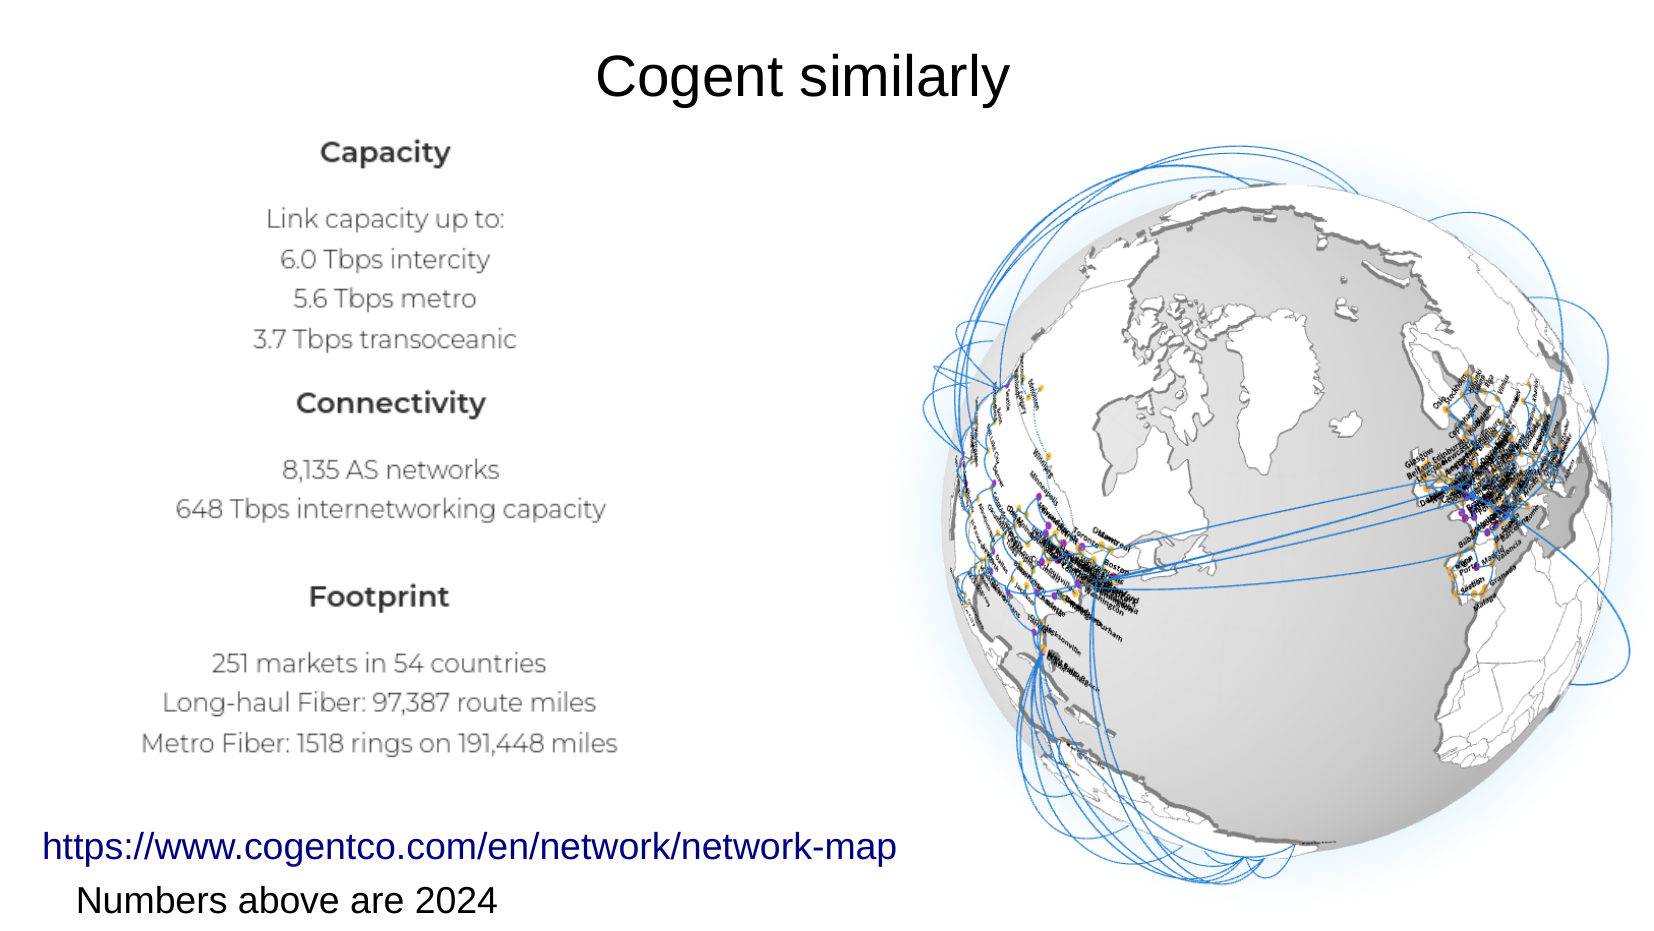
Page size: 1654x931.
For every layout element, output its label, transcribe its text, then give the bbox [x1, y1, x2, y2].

title Cogent similarly [59, 0, 1548, 154]
text_box https://www.cogentco.com/en/network/network-map [27, 817, 947, 917]
picture [886, 93, 1650, 921]
picture [94, 117, 685, 831]
text_box Numbers above are 2024 [61, 871, 549, 929]
